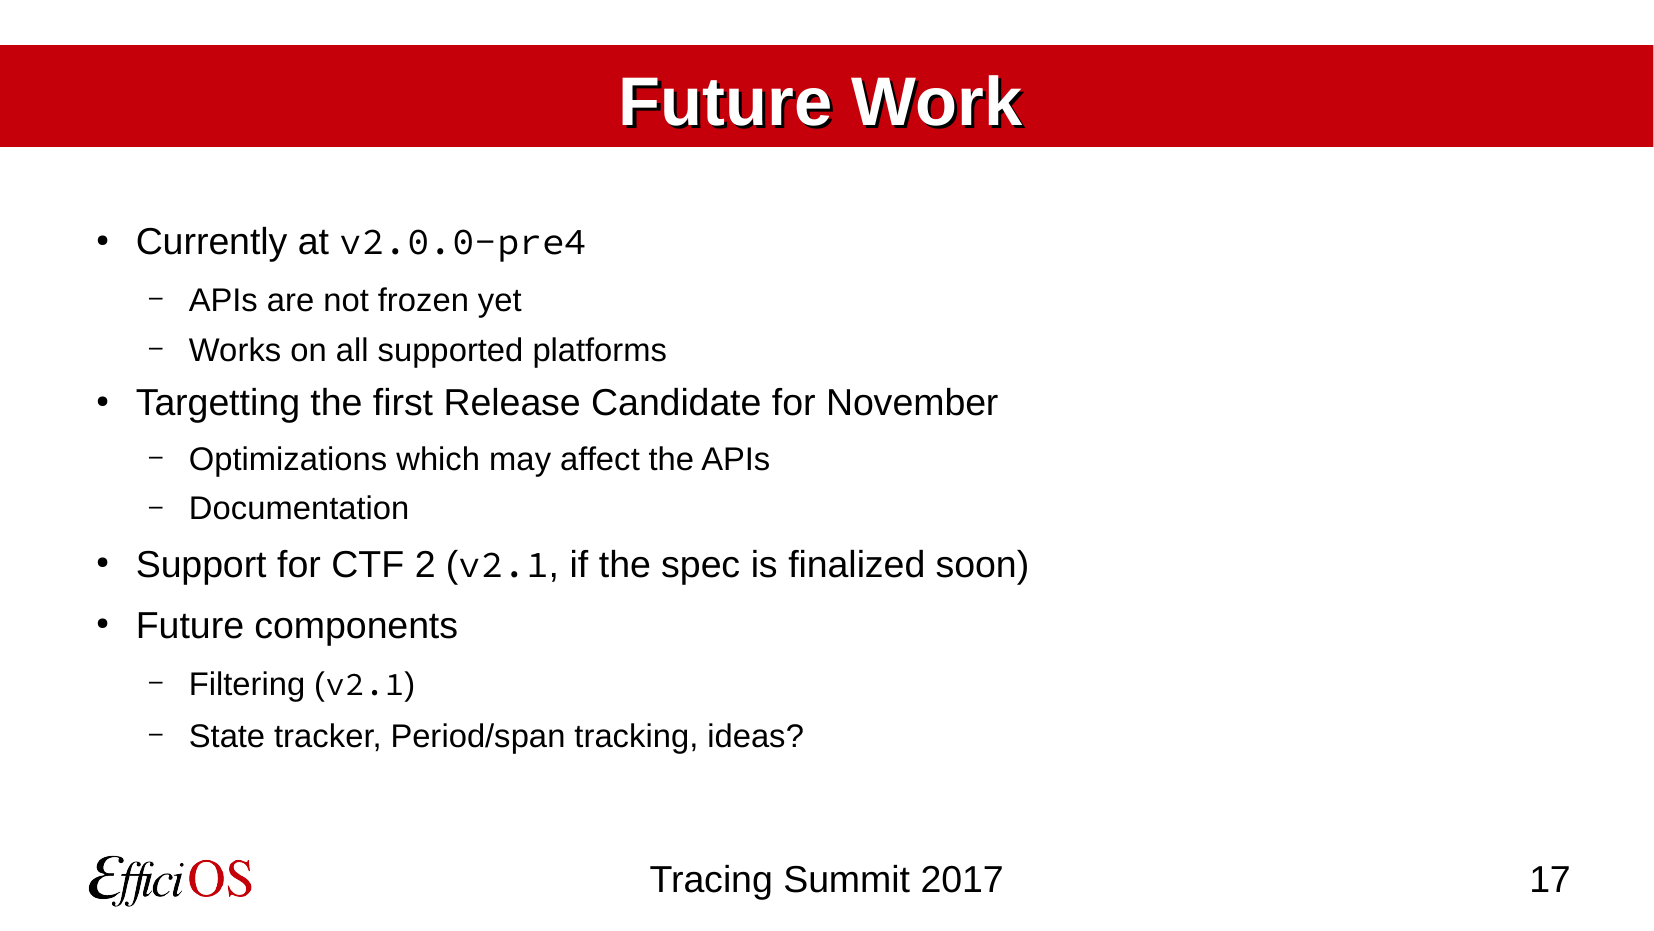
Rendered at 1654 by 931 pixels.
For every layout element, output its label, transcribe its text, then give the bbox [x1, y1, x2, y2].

picture [82, 853, 260, 910]
title Future Work [76, 24, 1565, 180]
list Currently at v2.0.0-pre4 APIs are not frozen yet Works on all supported platforms Targetting the first Release Candidate for November Optimizations which may affect the APIs Documentation Support for CTF 2 (v2.1, if the spec is finalized soon) Future components Filtering (v2.1) State tracker, Period/span tracking, ideas? [82, 217, 1571, 758]
